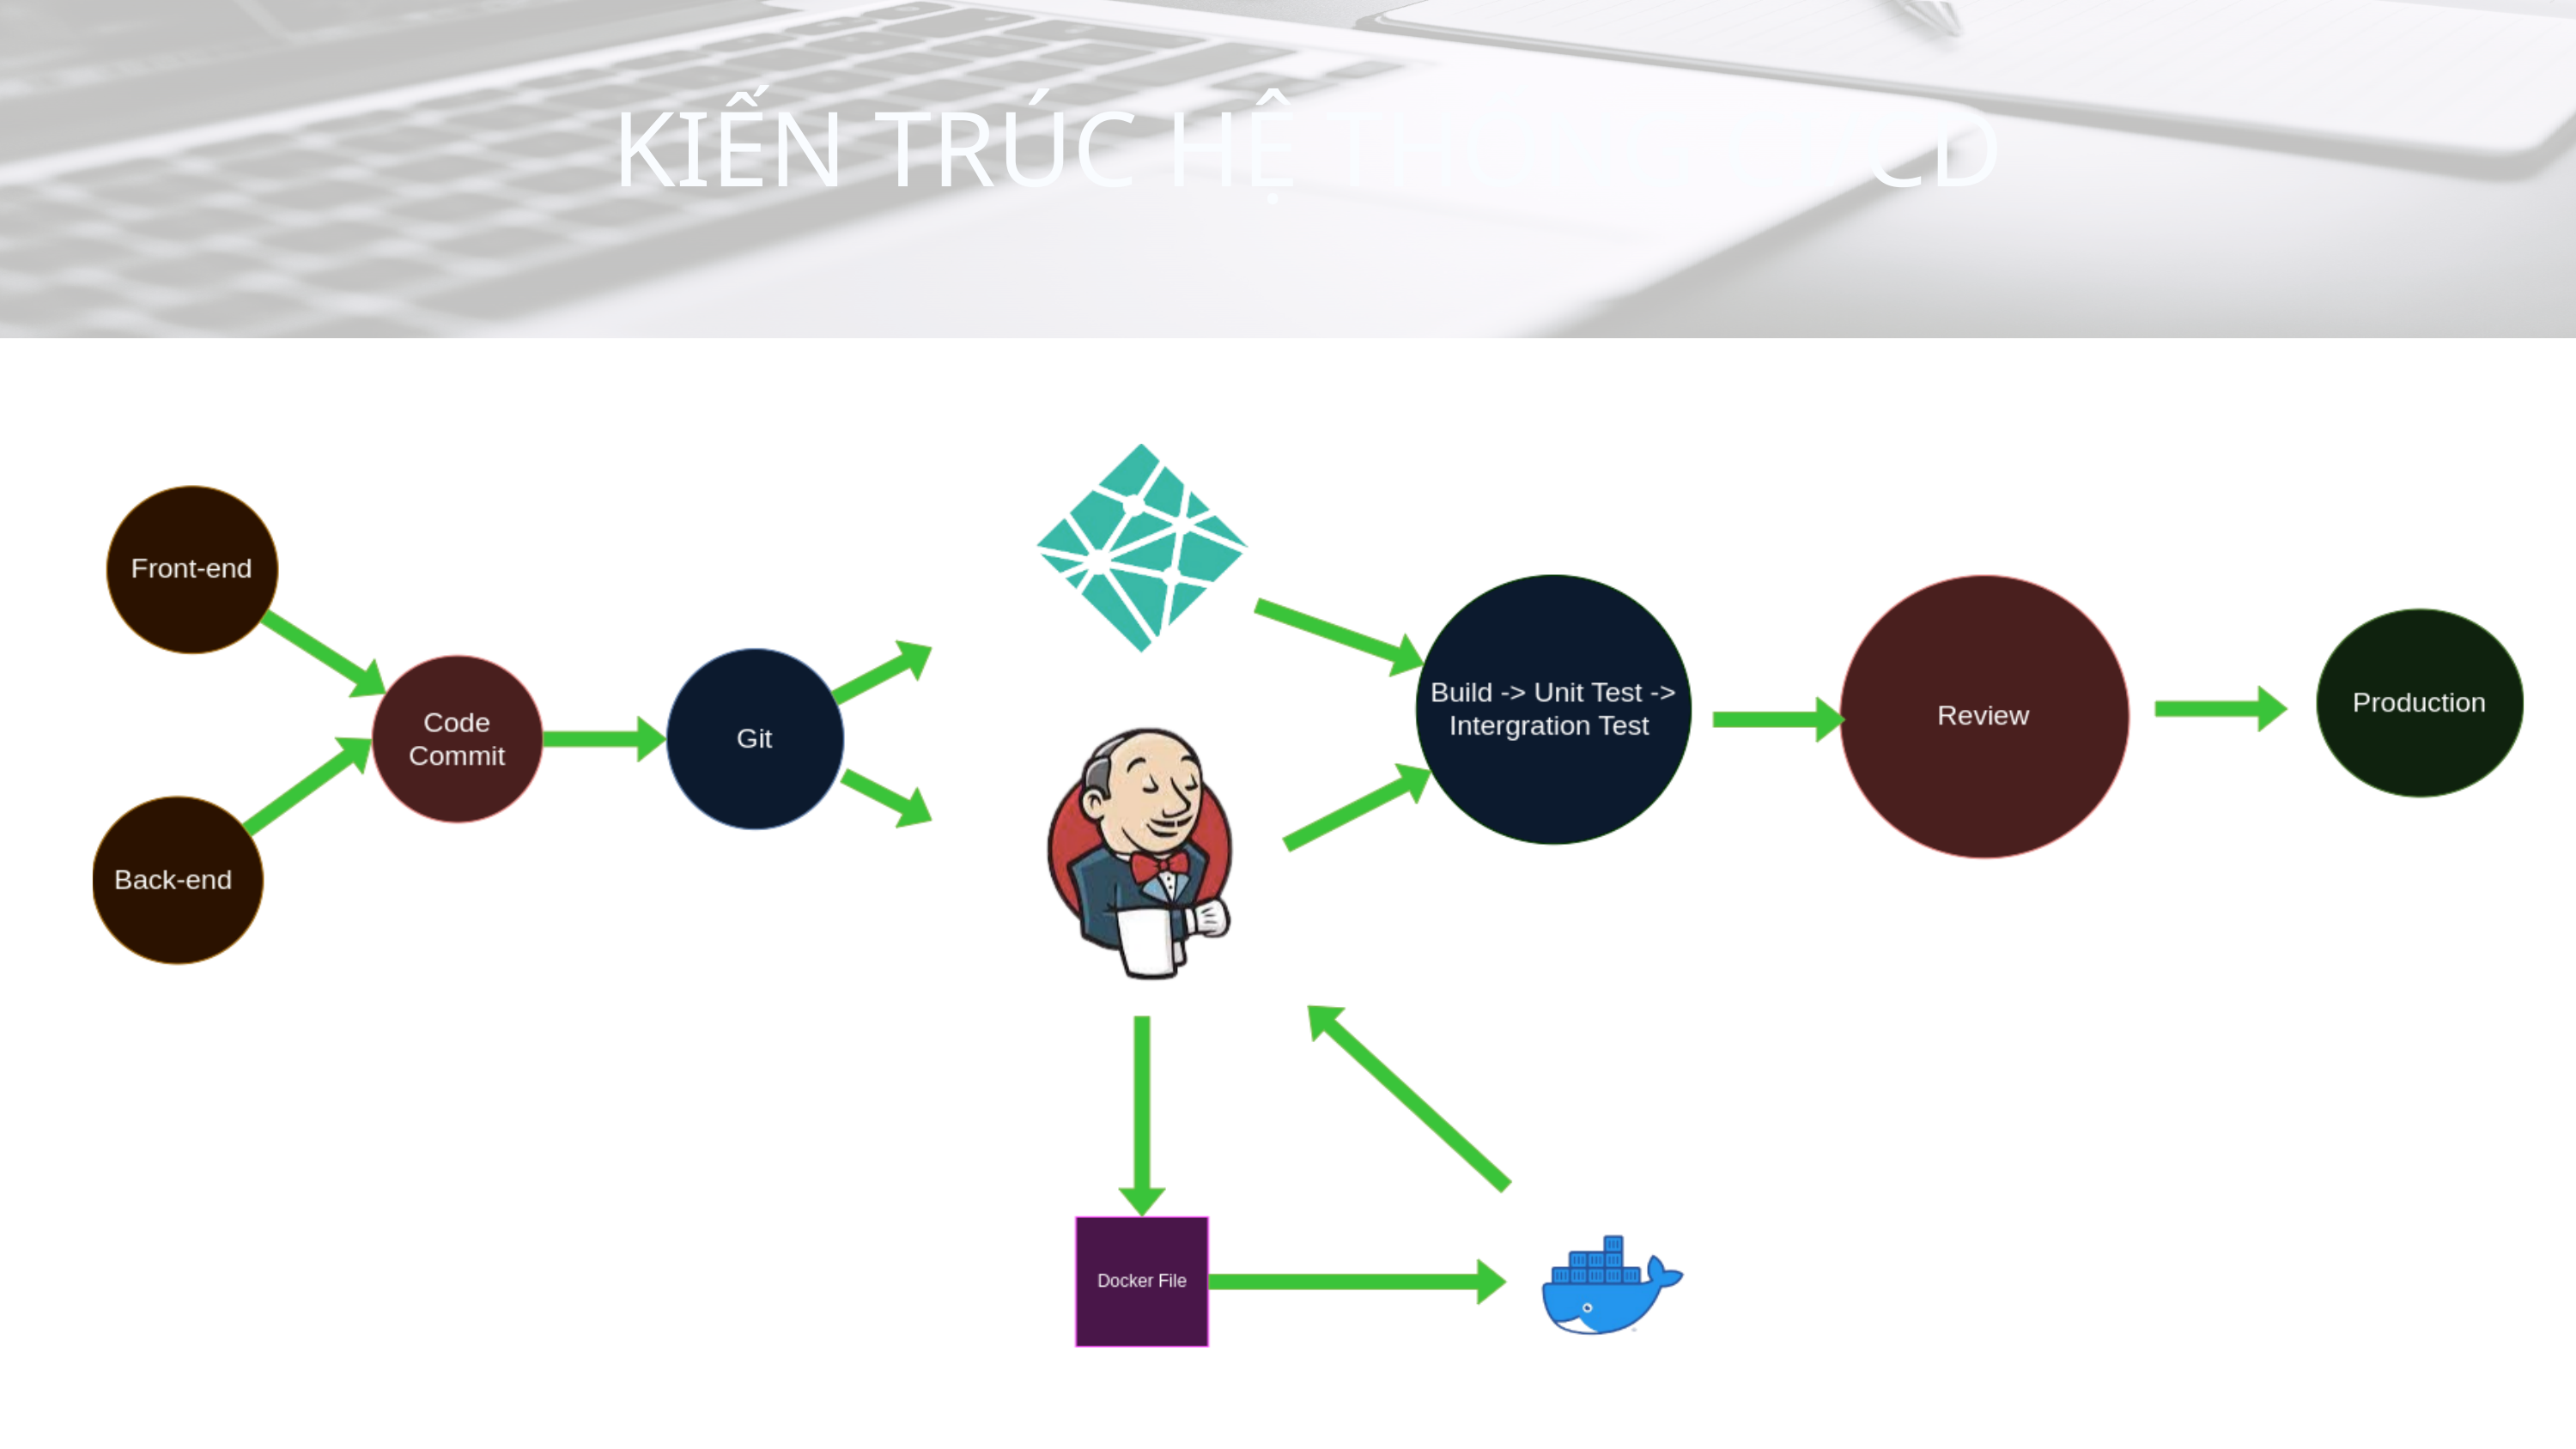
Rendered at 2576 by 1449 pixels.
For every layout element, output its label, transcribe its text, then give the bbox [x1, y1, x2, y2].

text_box KIẾN TRÚC HỆ THỐNG CI/CD [182, 82, 2435, 207]
text_box [92, 444, 2524, 1384]
text_box [0, 0, 2576, 338]
